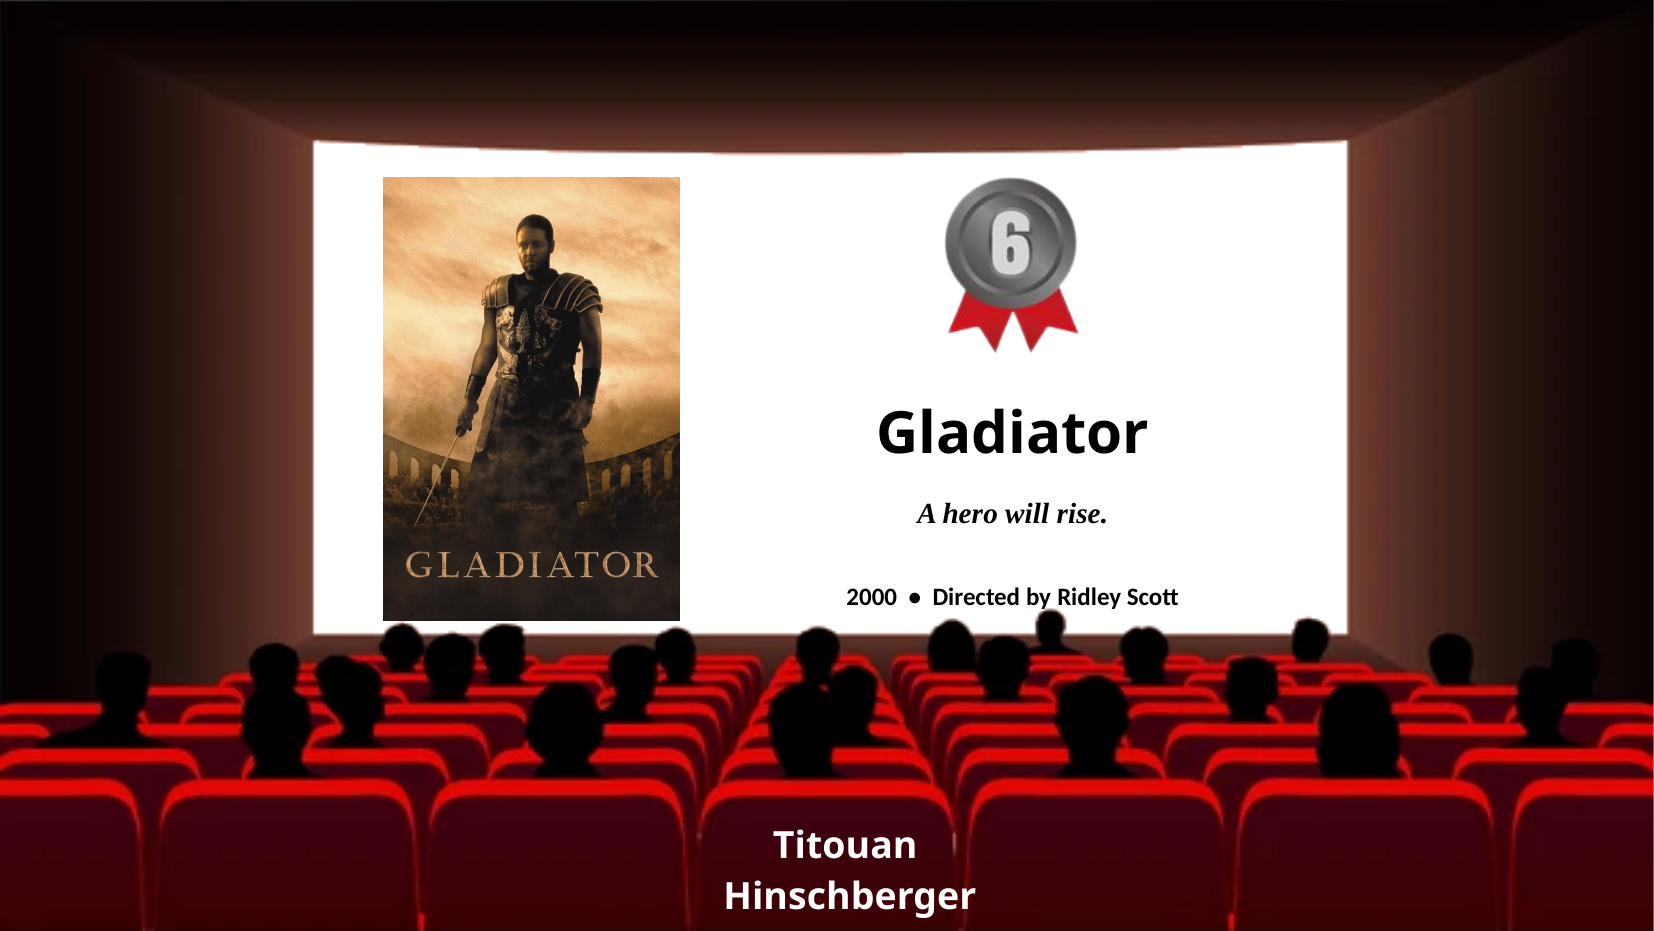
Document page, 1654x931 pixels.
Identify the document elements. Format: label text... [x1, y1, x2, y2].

text_box A hero will rise. [685, 490, 1341, 538]
text_box 2000 • Directed by Ridley Scott [679, 579, 1347, 619]
picture [0, 0, 1654, 931]
text_box Gladiator [685, 383, 1341, 470]
